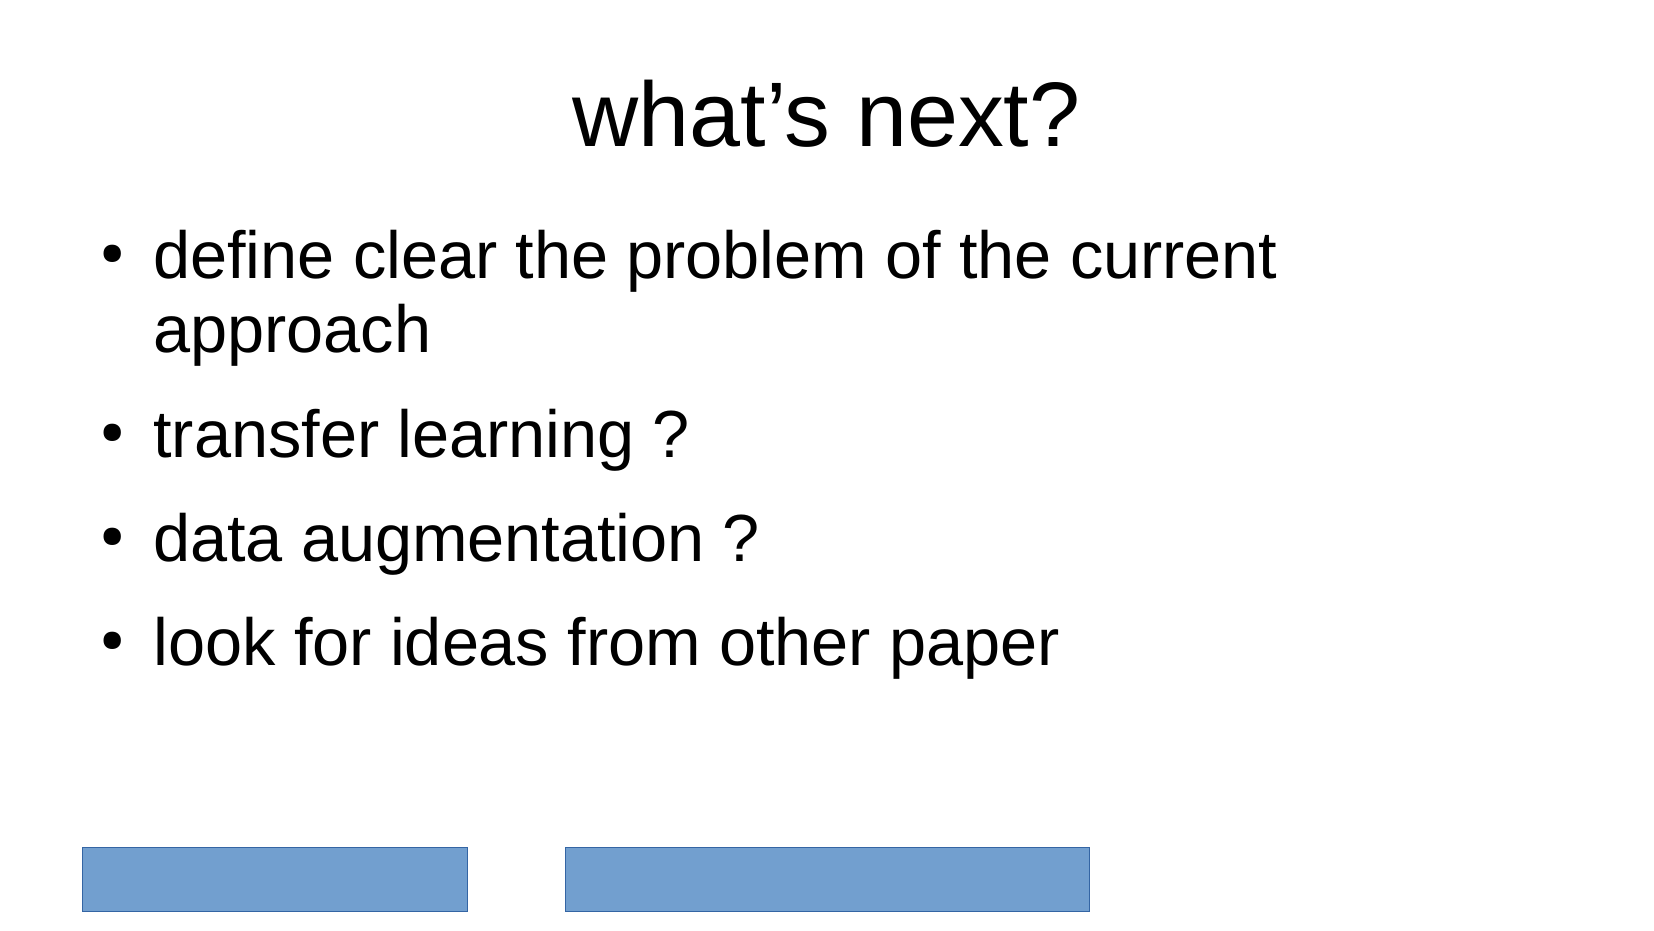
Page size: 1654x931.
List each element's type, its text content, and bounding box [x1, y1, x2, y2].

title what’s next? [82, 37, 1571, 193]
list define clear the problem of the current approach transfer learning ? data augmentation ? look for ideas from other paper [82, 217, 1571, 758]
